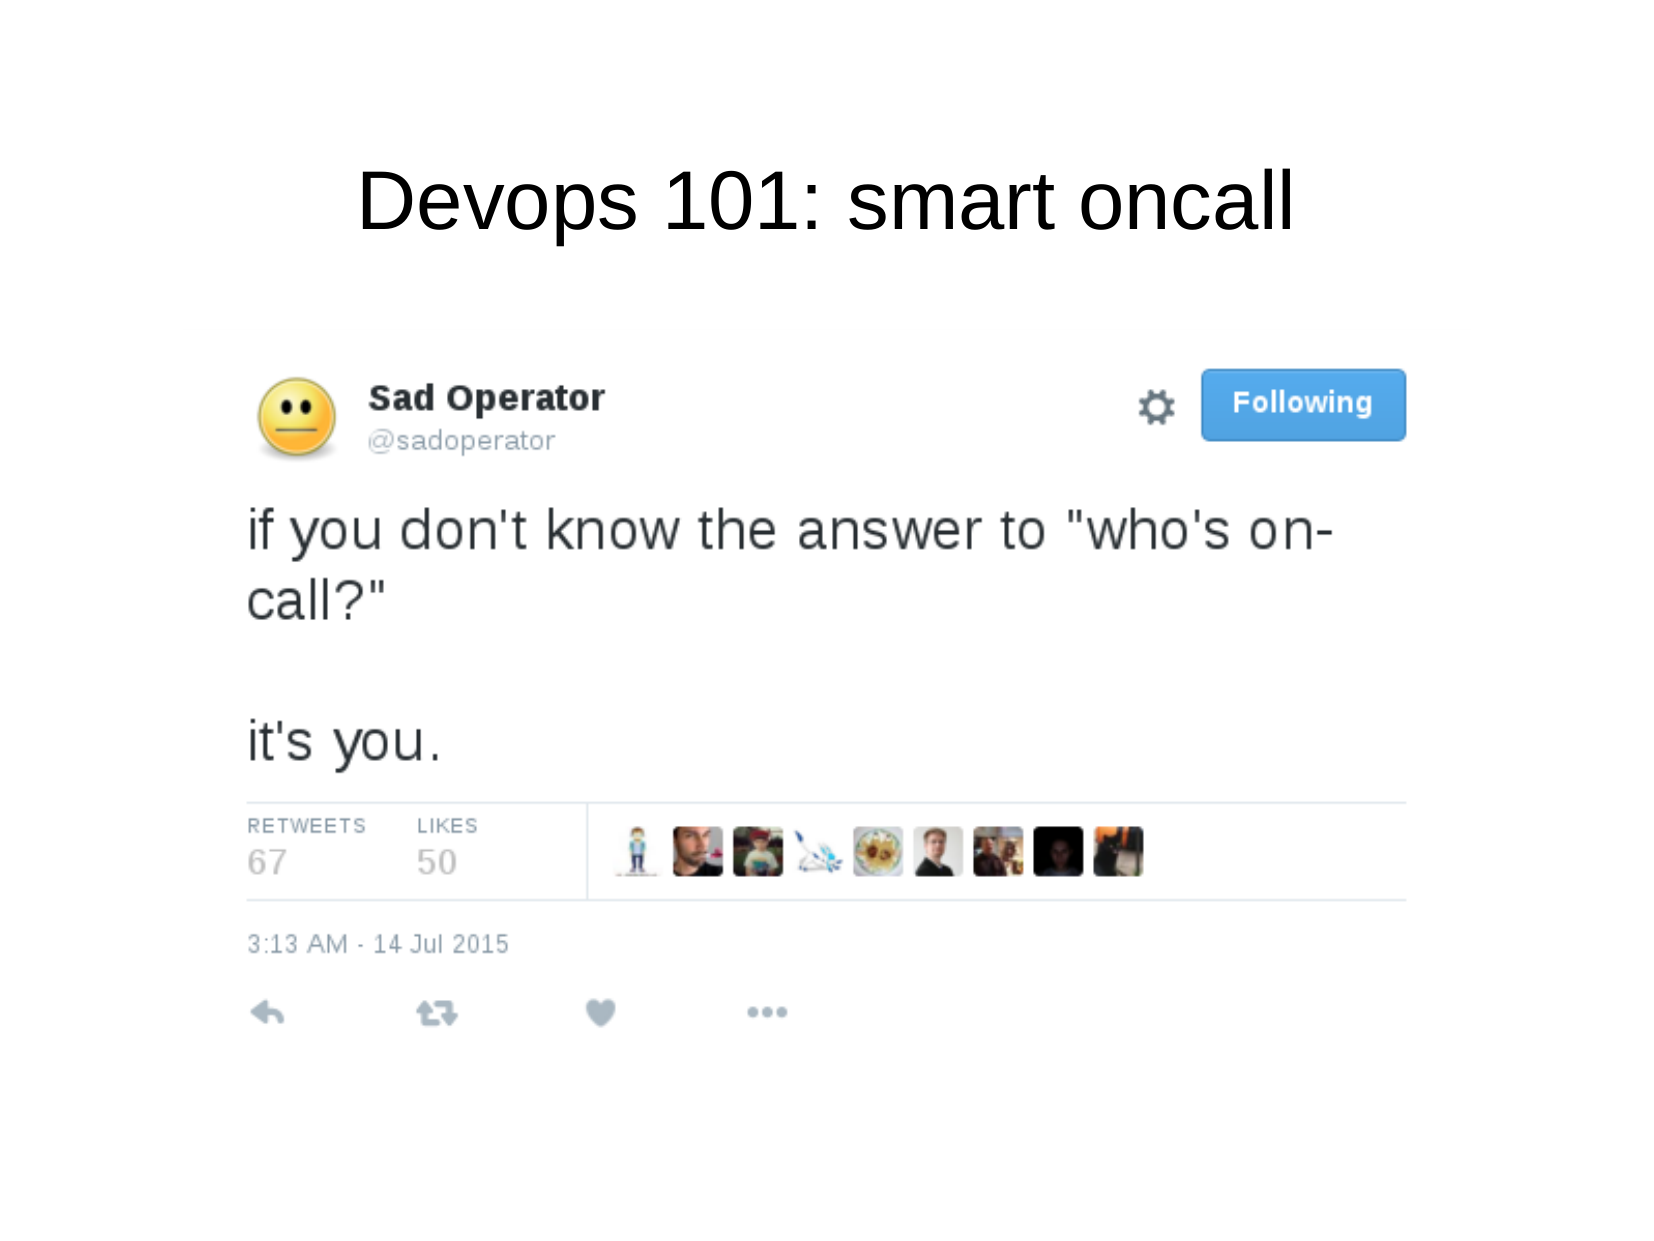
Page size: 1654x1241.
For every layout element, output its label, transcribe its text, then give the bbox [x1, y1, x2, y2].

text_box Devops 101: smart oncall [342, 147, 1312, 256]
picture [183, 328, 1471, 1086]
